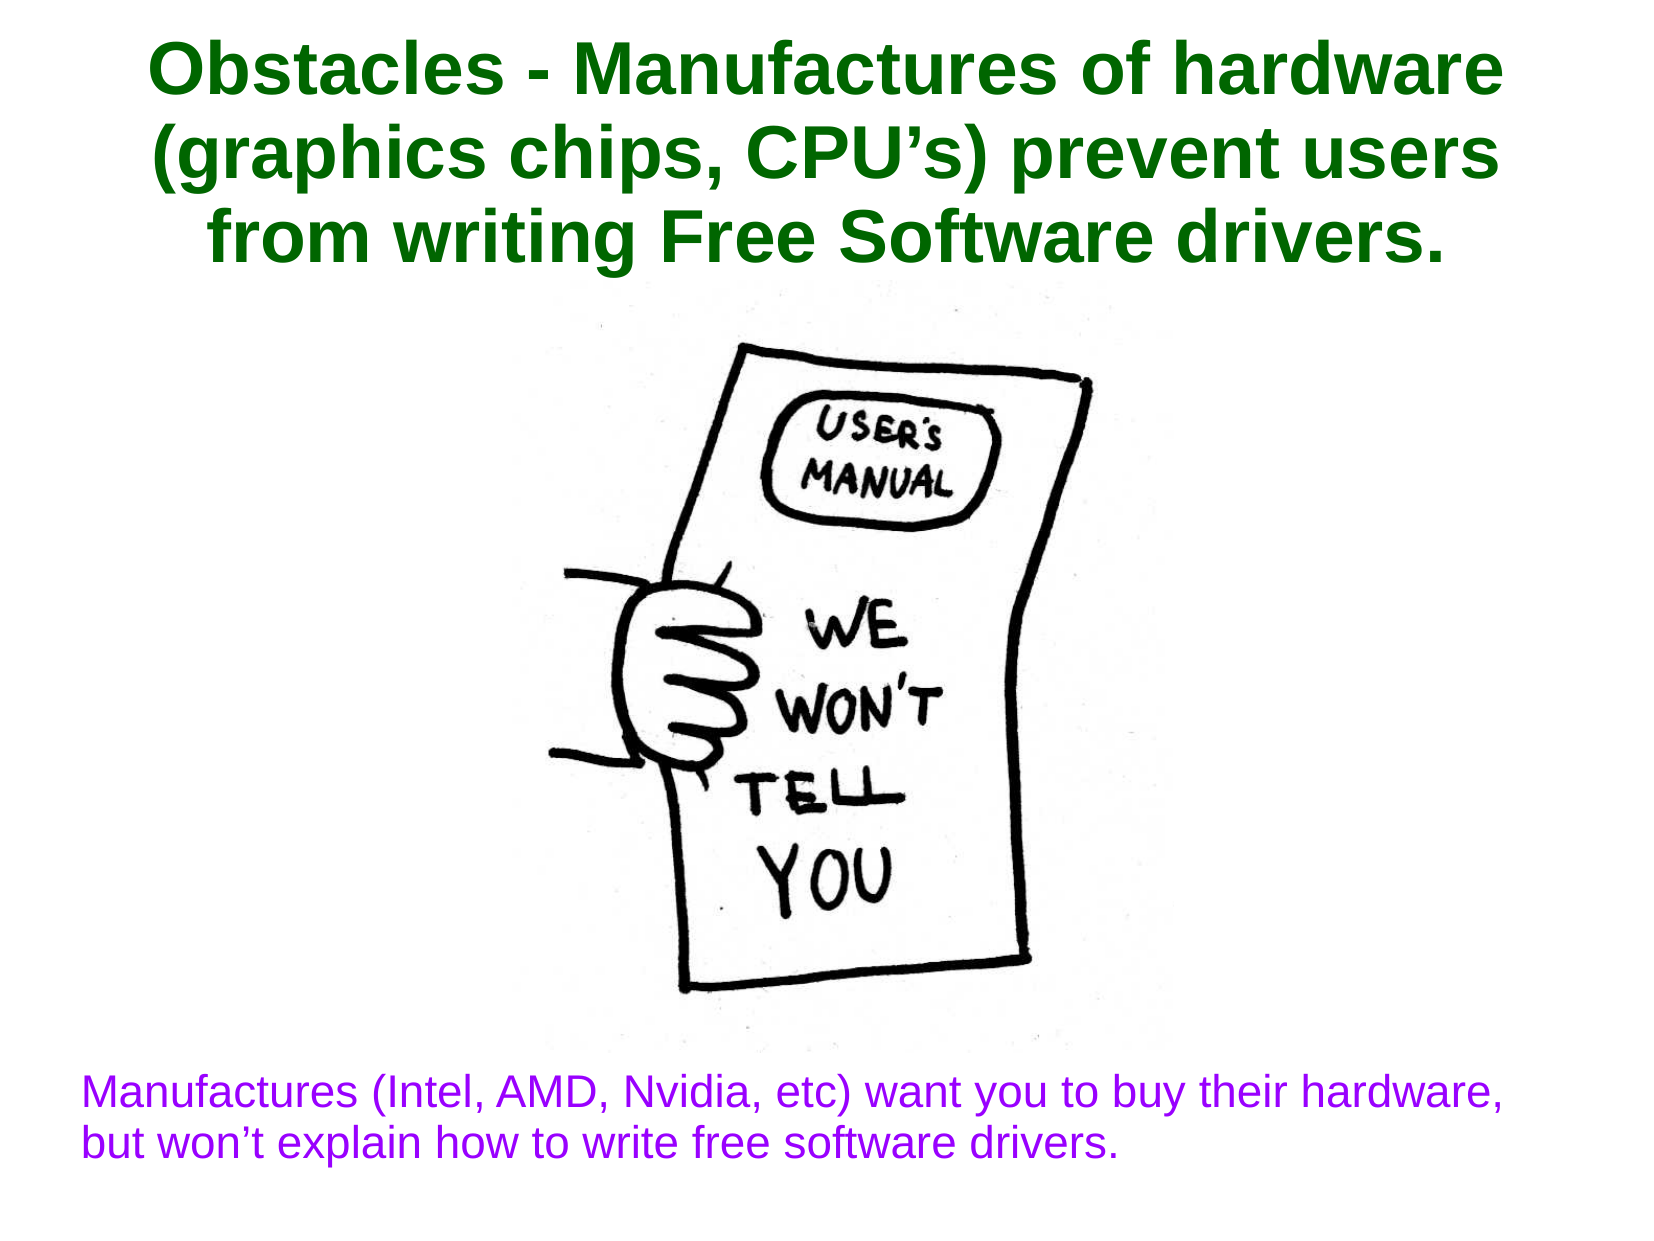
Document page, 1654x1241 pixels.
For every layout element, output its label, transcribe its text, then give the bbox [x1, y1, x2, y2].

title Obstacles - Manufactures of hardware (graphics chips, CPU’s) prevent users from writing Free Software drivers. [82, 0, 1571, 321]
text_box Manufactures (Intel, AMD, Nvidia, etc) want you to buy their hardware, but won’t explain how to write free software drivers. [66, 1058, 1588, 1215]
picture [512, 321, 1174, 1053]
